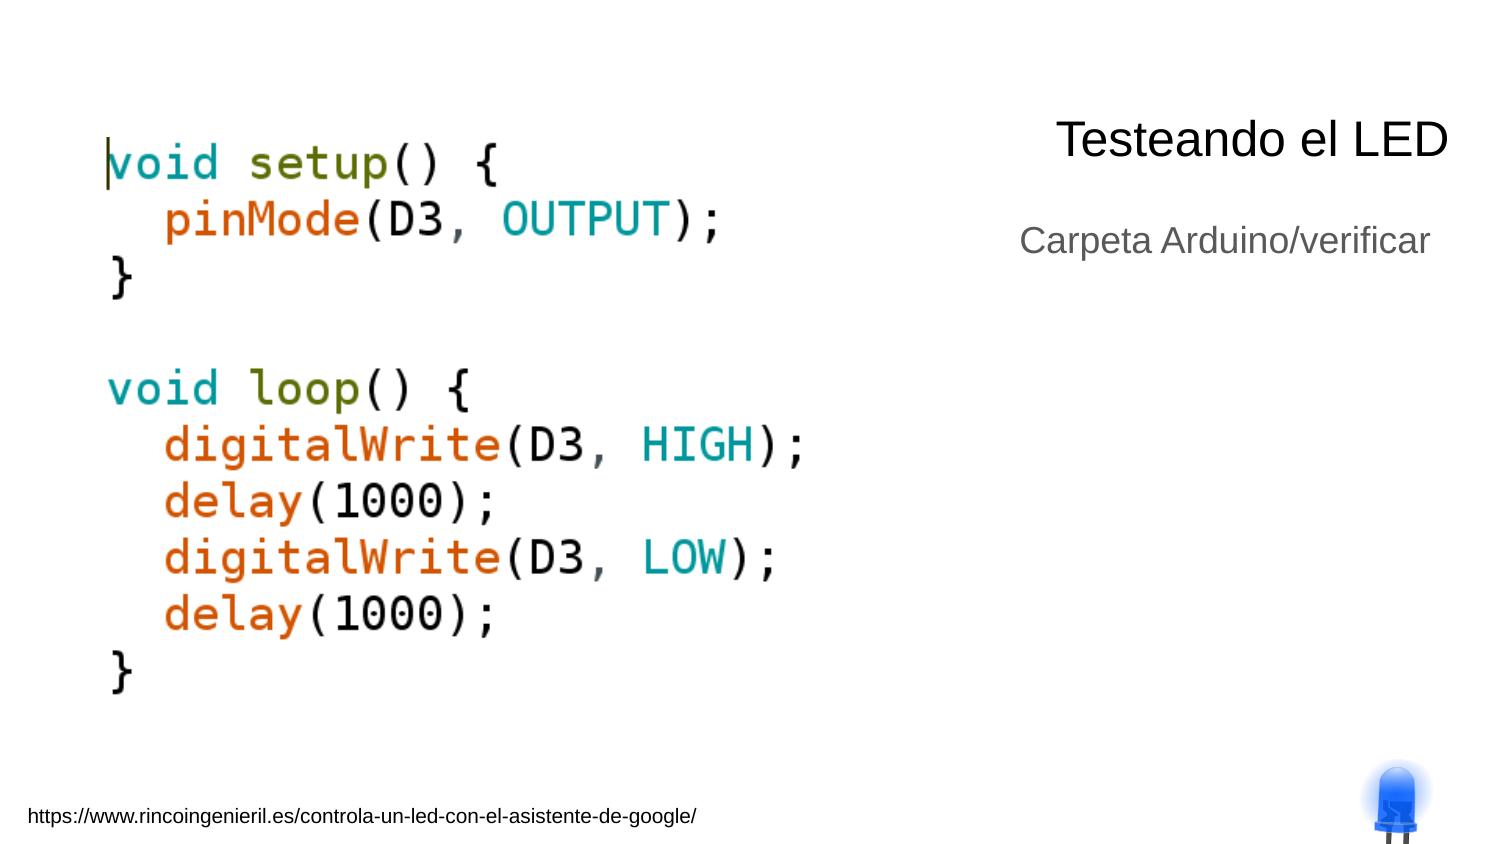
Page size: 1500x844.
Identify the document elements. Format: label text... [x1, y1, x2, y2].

picture [1354, 759, 1440, 844]
title Testeando el LED [868, 57, 1465, 182]
picture [99, 137, 834, 707]
list Carpeta Arduino/verificar [1004, 194, 1465, 716]
